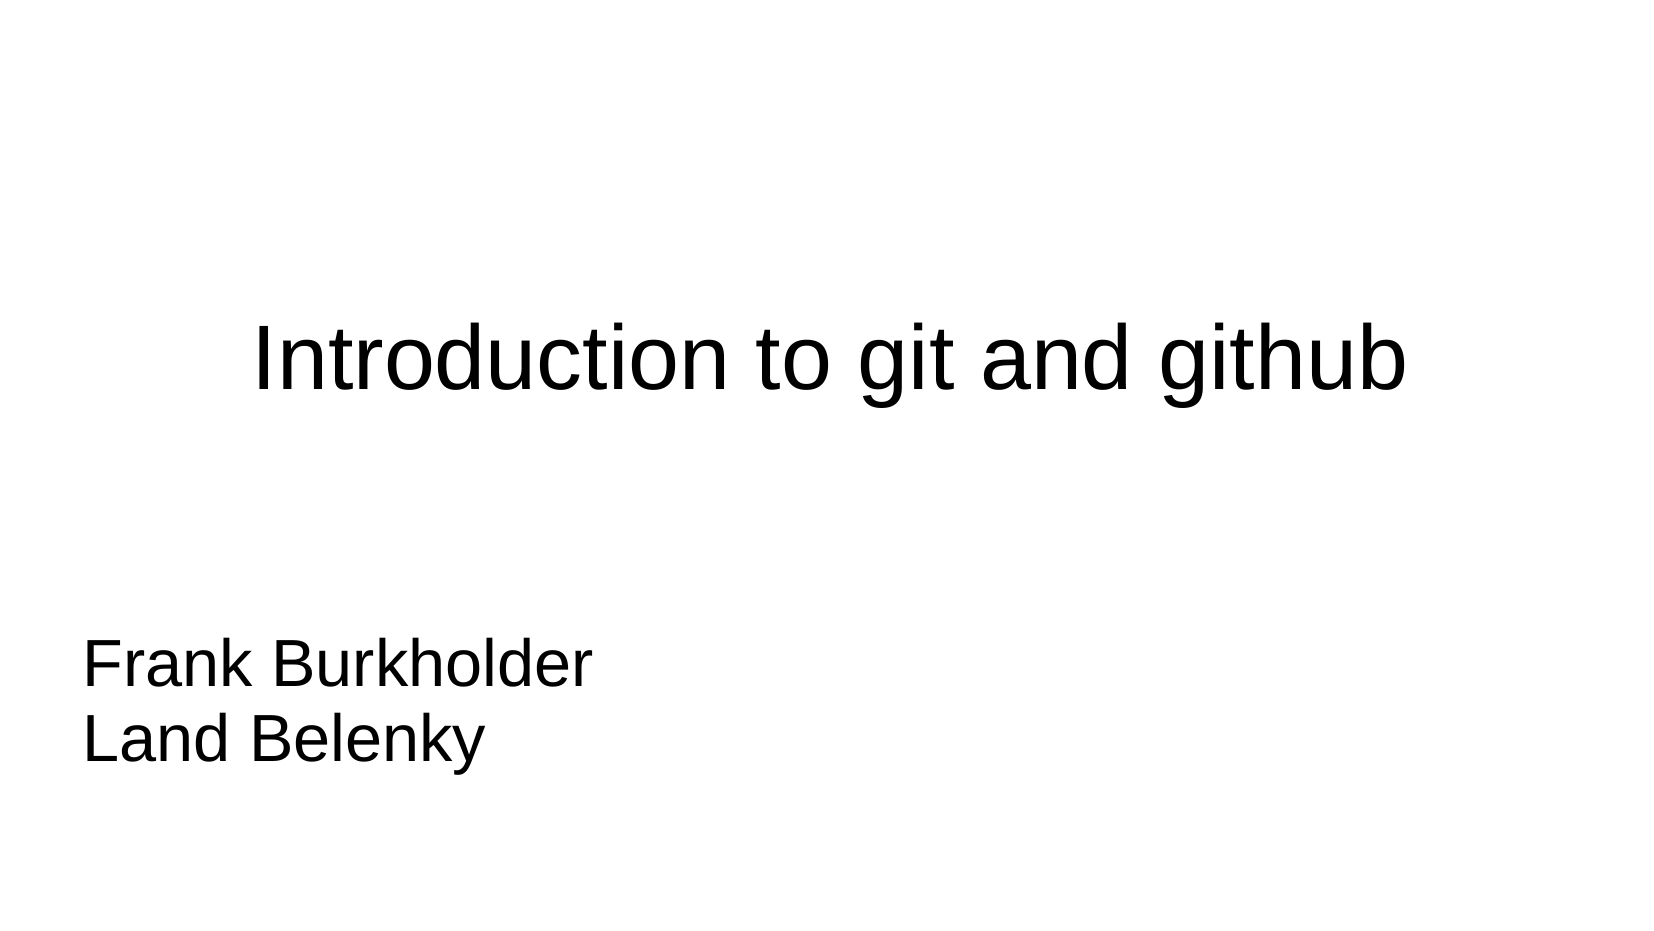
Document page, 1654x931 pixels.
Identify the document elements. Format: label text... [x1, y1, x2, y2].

subtitle Frank Burkholder Land Belenky [82, 626, 1571, 776]
title Introduction to git and github [86, 279, 1576, 436]
